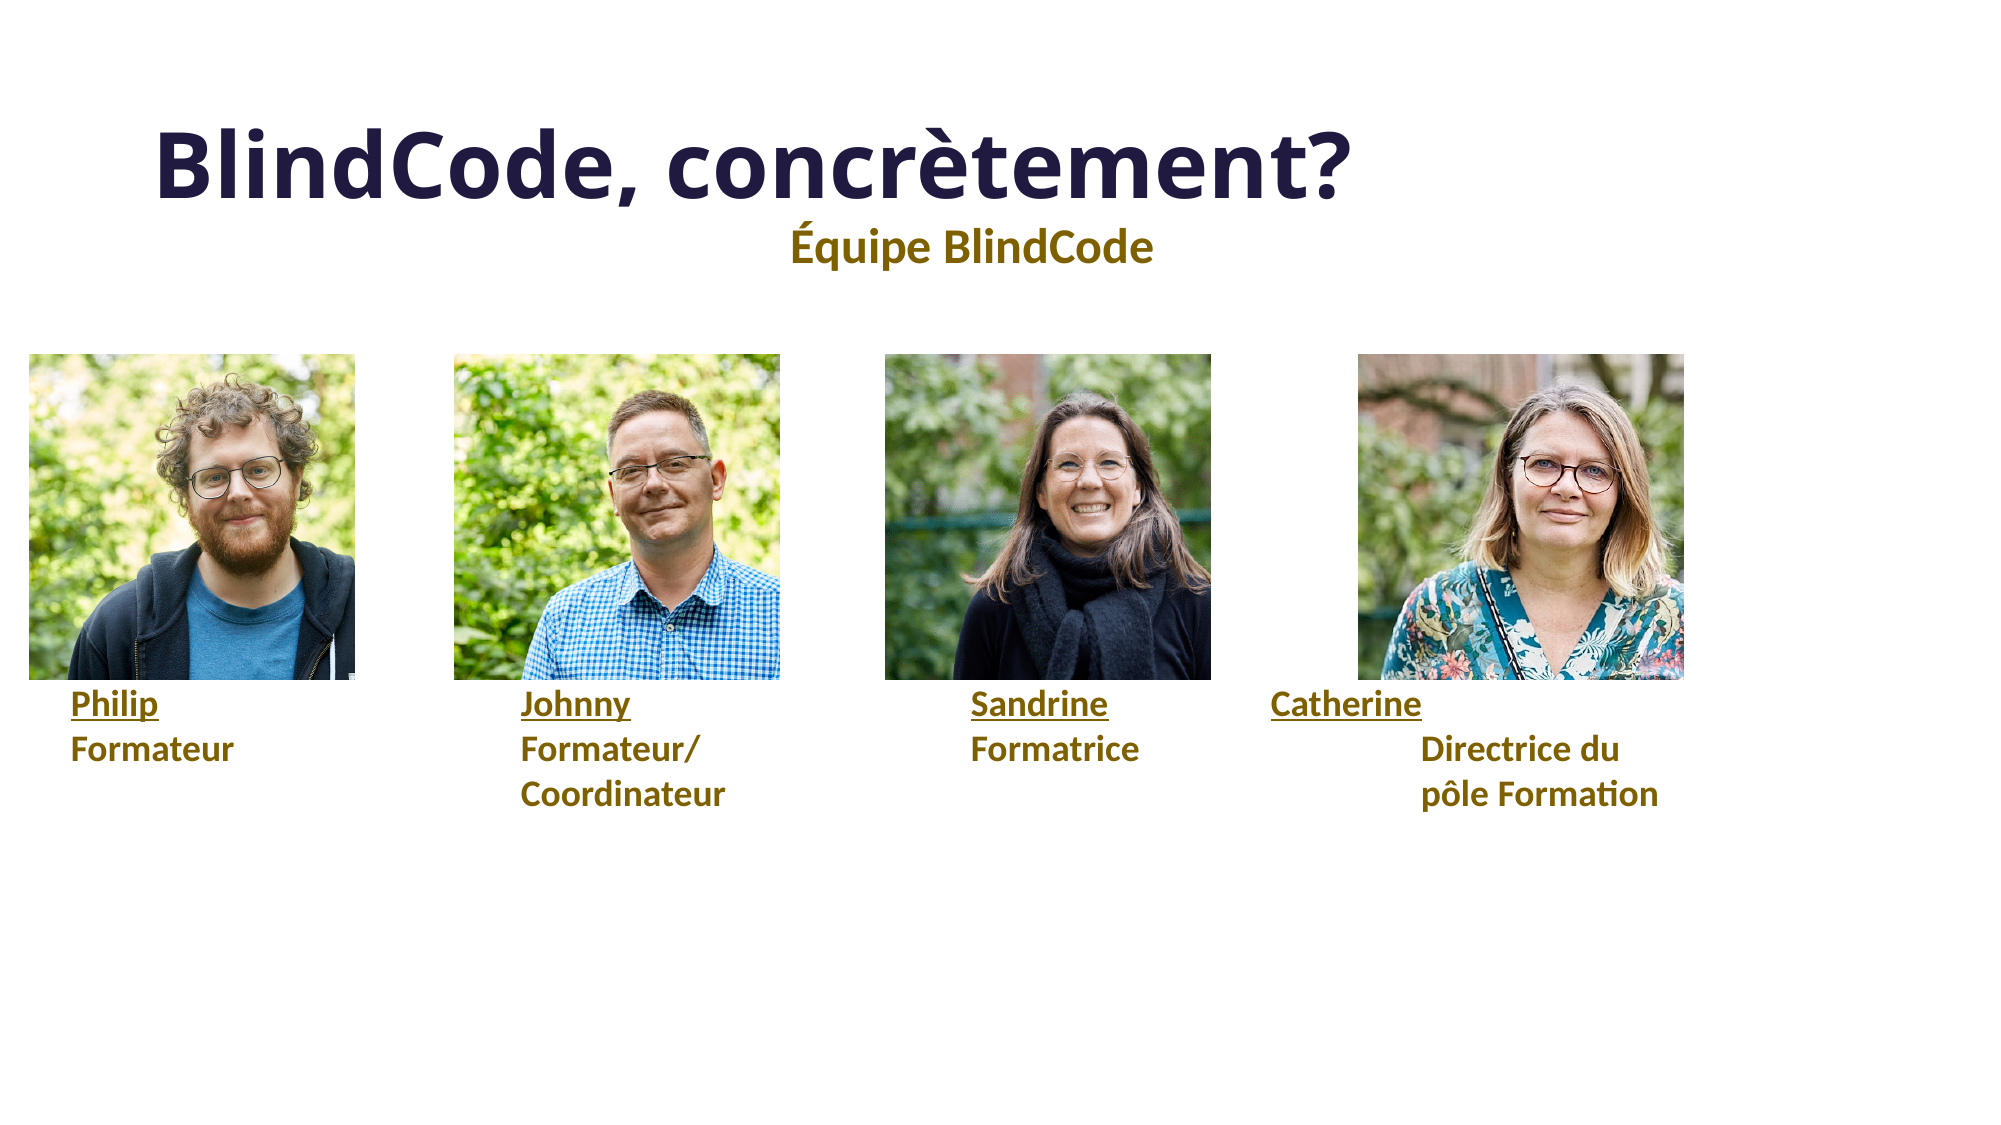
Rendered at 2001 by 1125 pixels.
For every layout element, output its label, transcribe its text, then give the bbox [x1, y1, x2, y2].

picture [1358, 354, 1684, 680]
picture [29, 354, 355, 680]
picture [885, 354, 1211, 680]
title BlindCode, concrètement? [137, 59, 1863, 206]
text_box Équipe BlindCode Philip Johnny Sandrine Catherine Formateur Formateur/ Formatrice Directrice du Coordinateur pôle Formation [56, 206, 1890, 867]
picture [454, 354, 780, 680]
